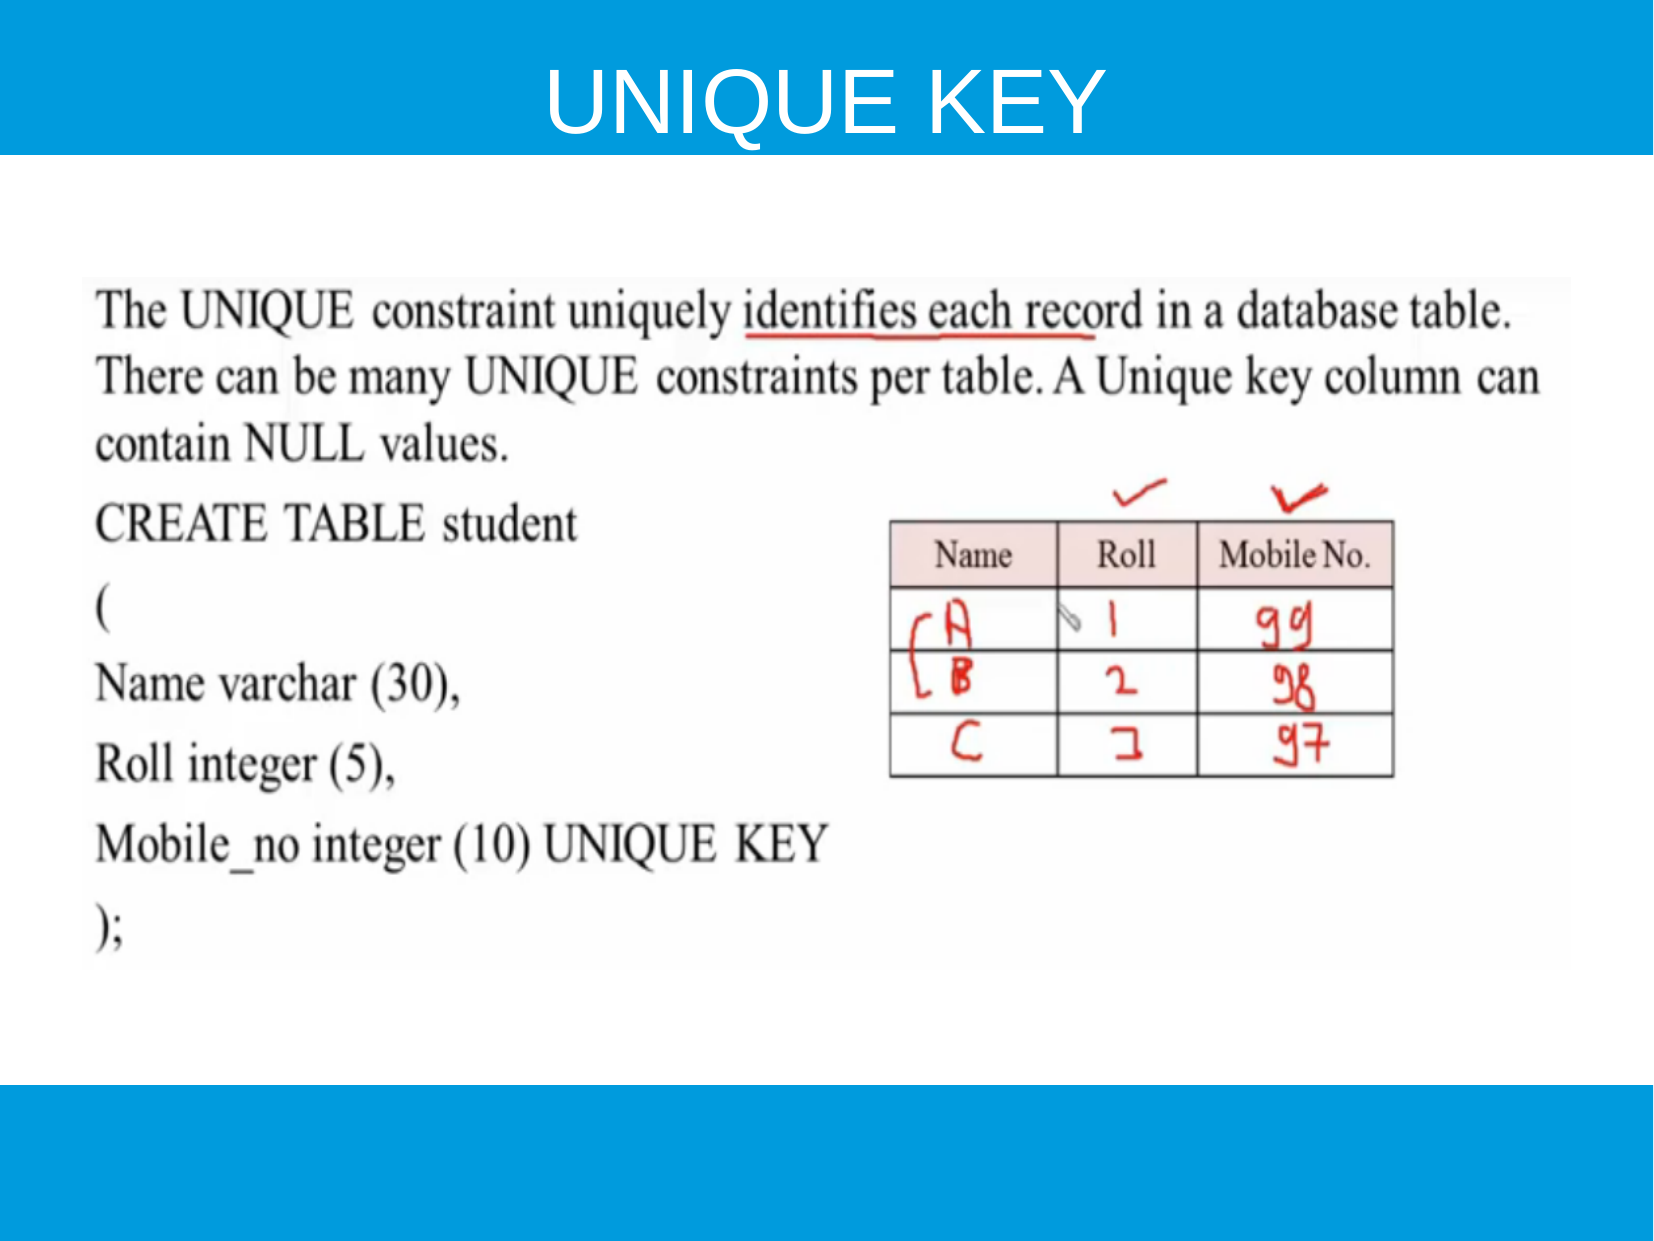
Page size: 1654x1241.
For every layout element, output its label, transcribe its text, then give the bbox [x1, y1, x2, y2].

title UNIQUE KEY [82, 49, 1571, 155]
picture [82, 277, 1571, 971]
